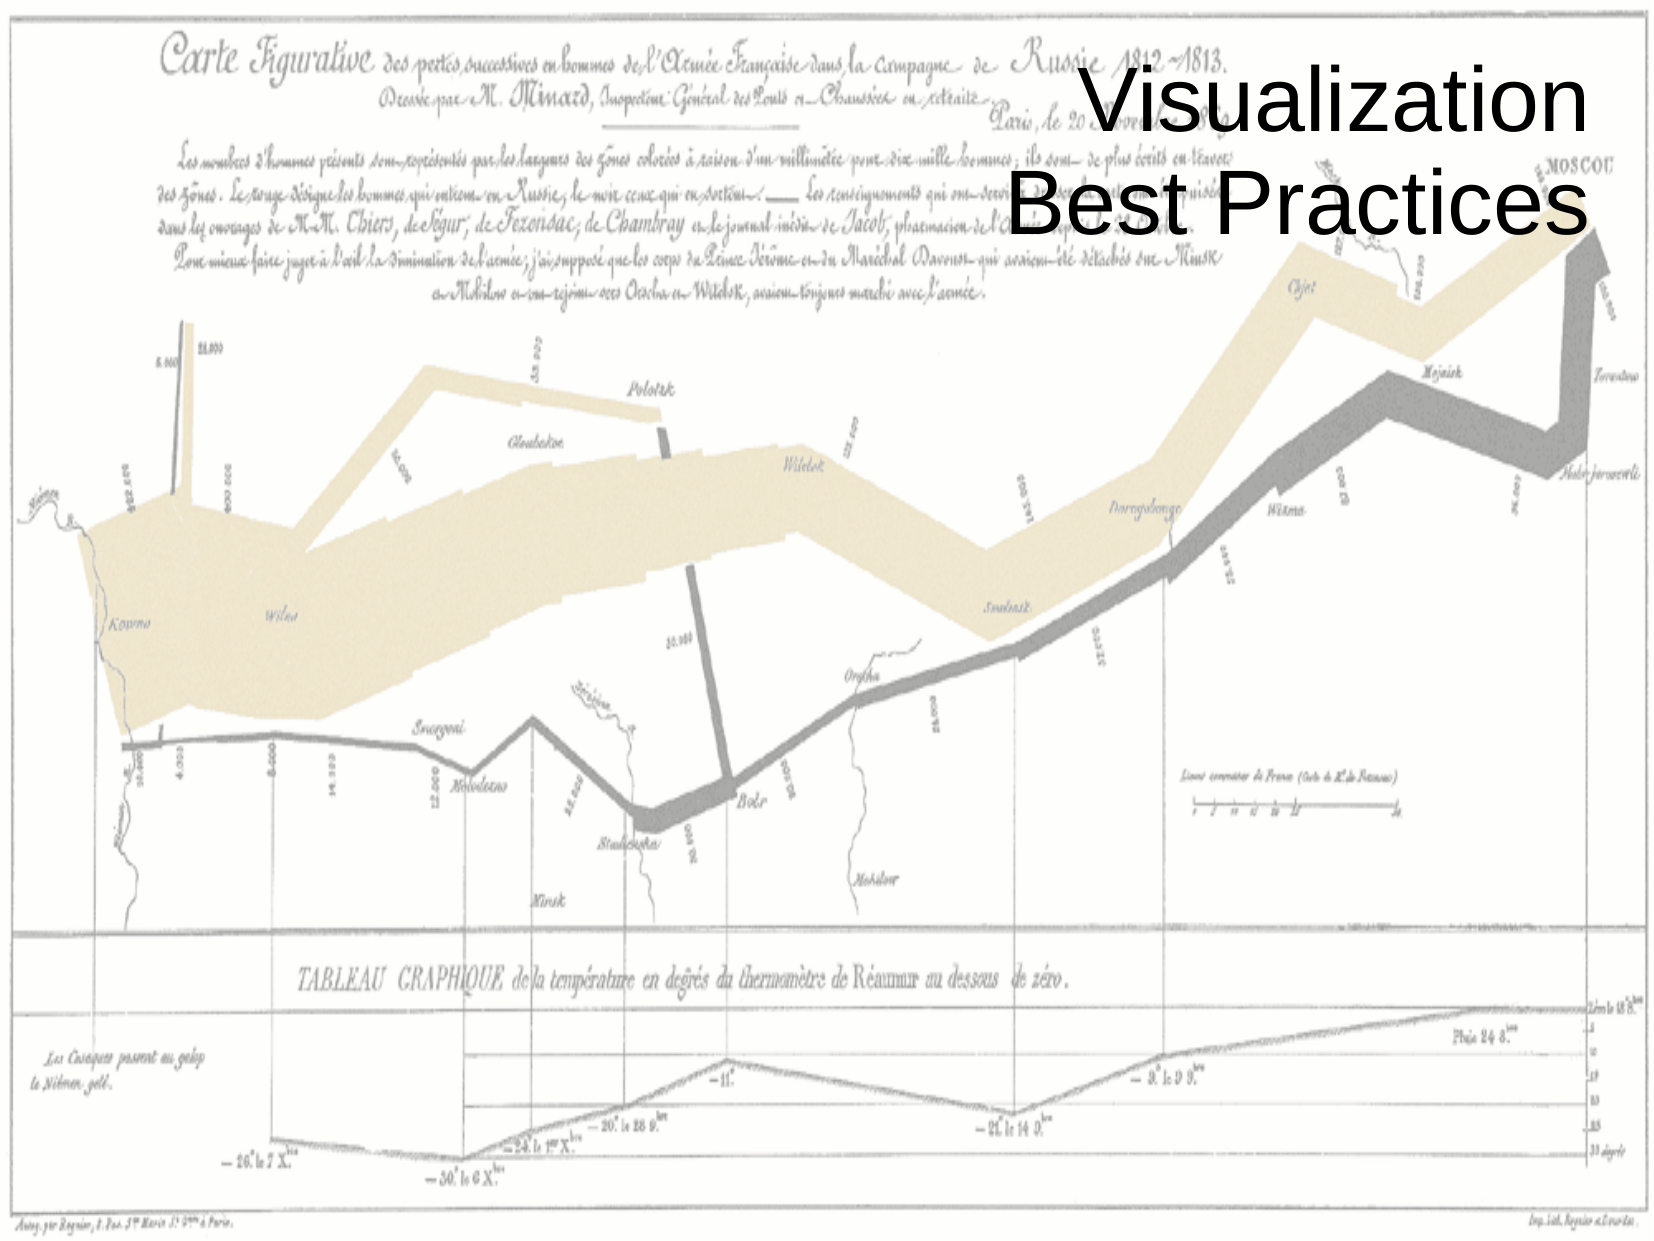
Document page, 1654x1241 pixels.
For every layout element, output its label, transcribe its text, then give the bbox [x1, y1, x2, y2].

title Visualization Best Practices [856, 47, 1592, 256]
picture [0, 0, 1654, 1241]
